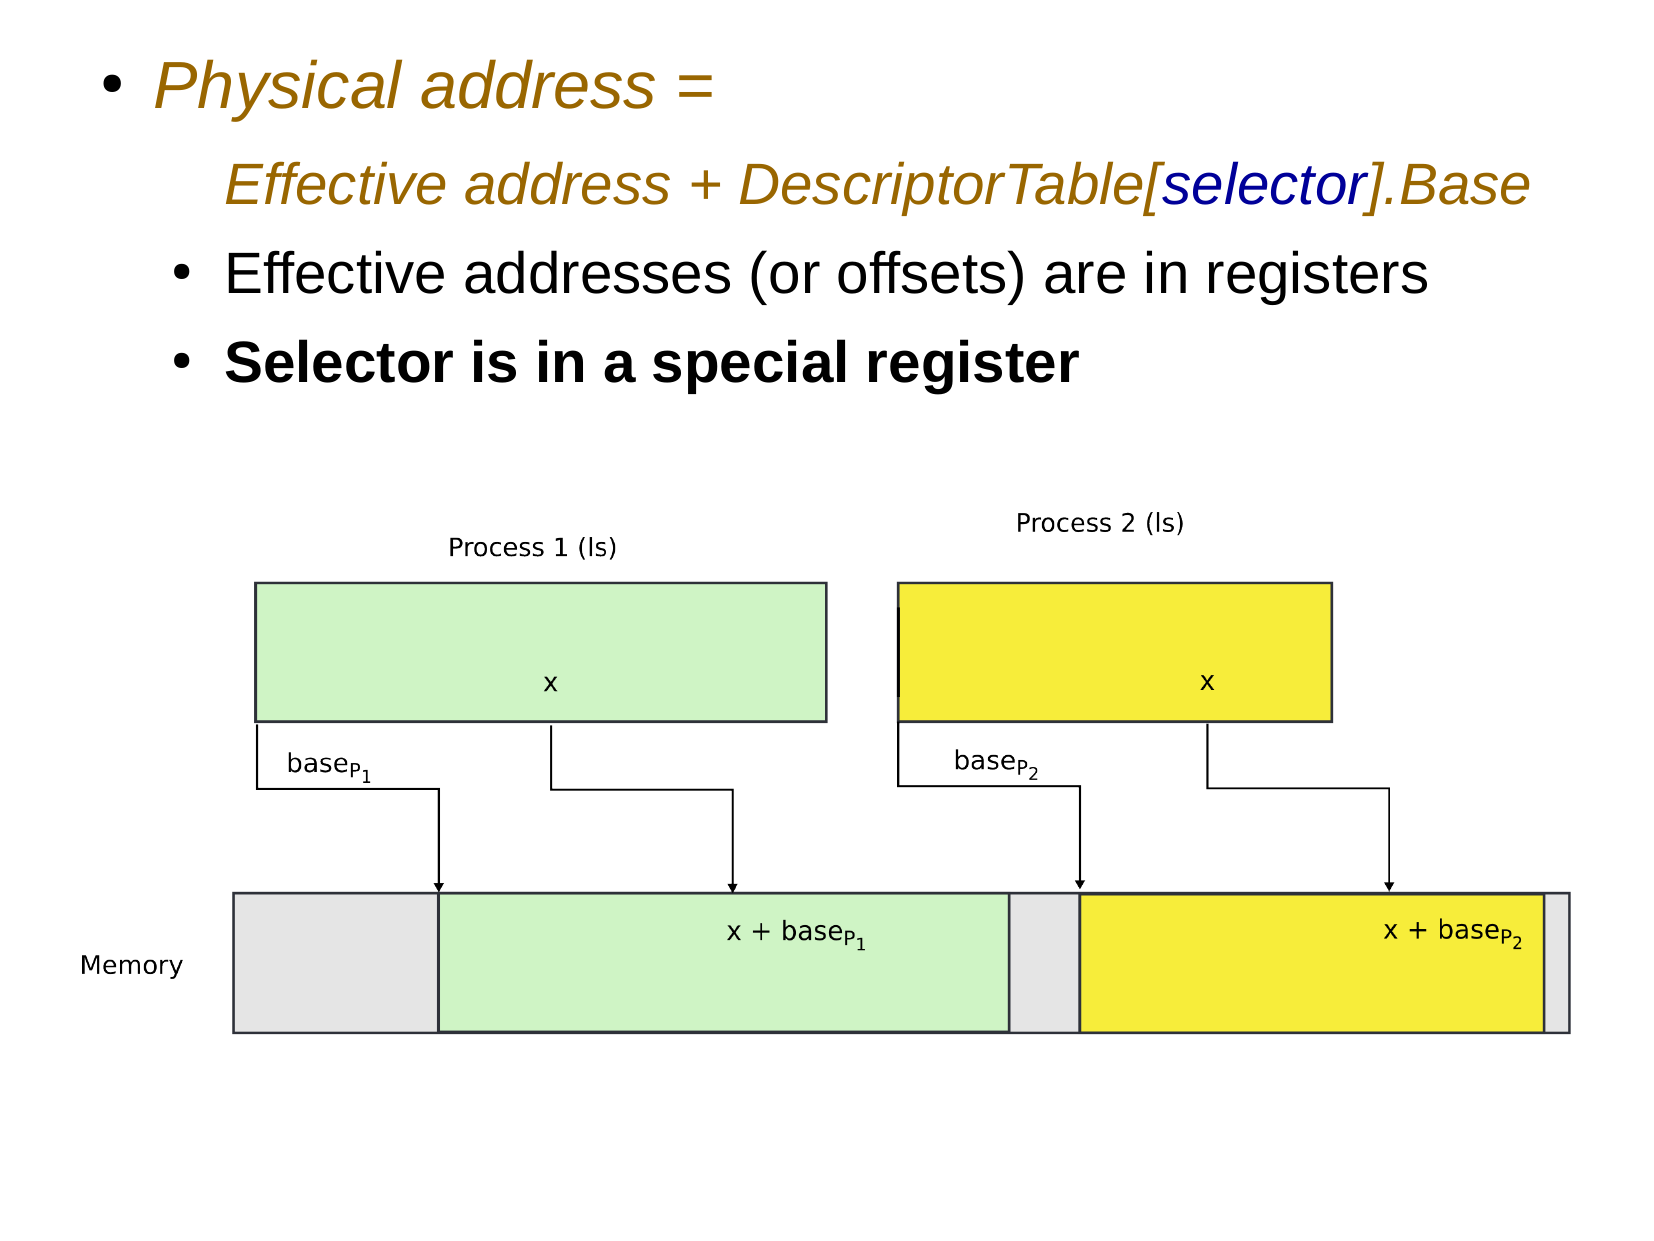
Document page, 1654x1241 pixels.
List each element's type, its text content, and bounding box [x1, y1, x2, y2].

list Physical address = Effective address + DescriptorTable[selector].Base Effective addresses (or offsets) are in registers Selector is in a special register [82, 48, 1613, 768]
picture [82, 768, 1571, 1035]
